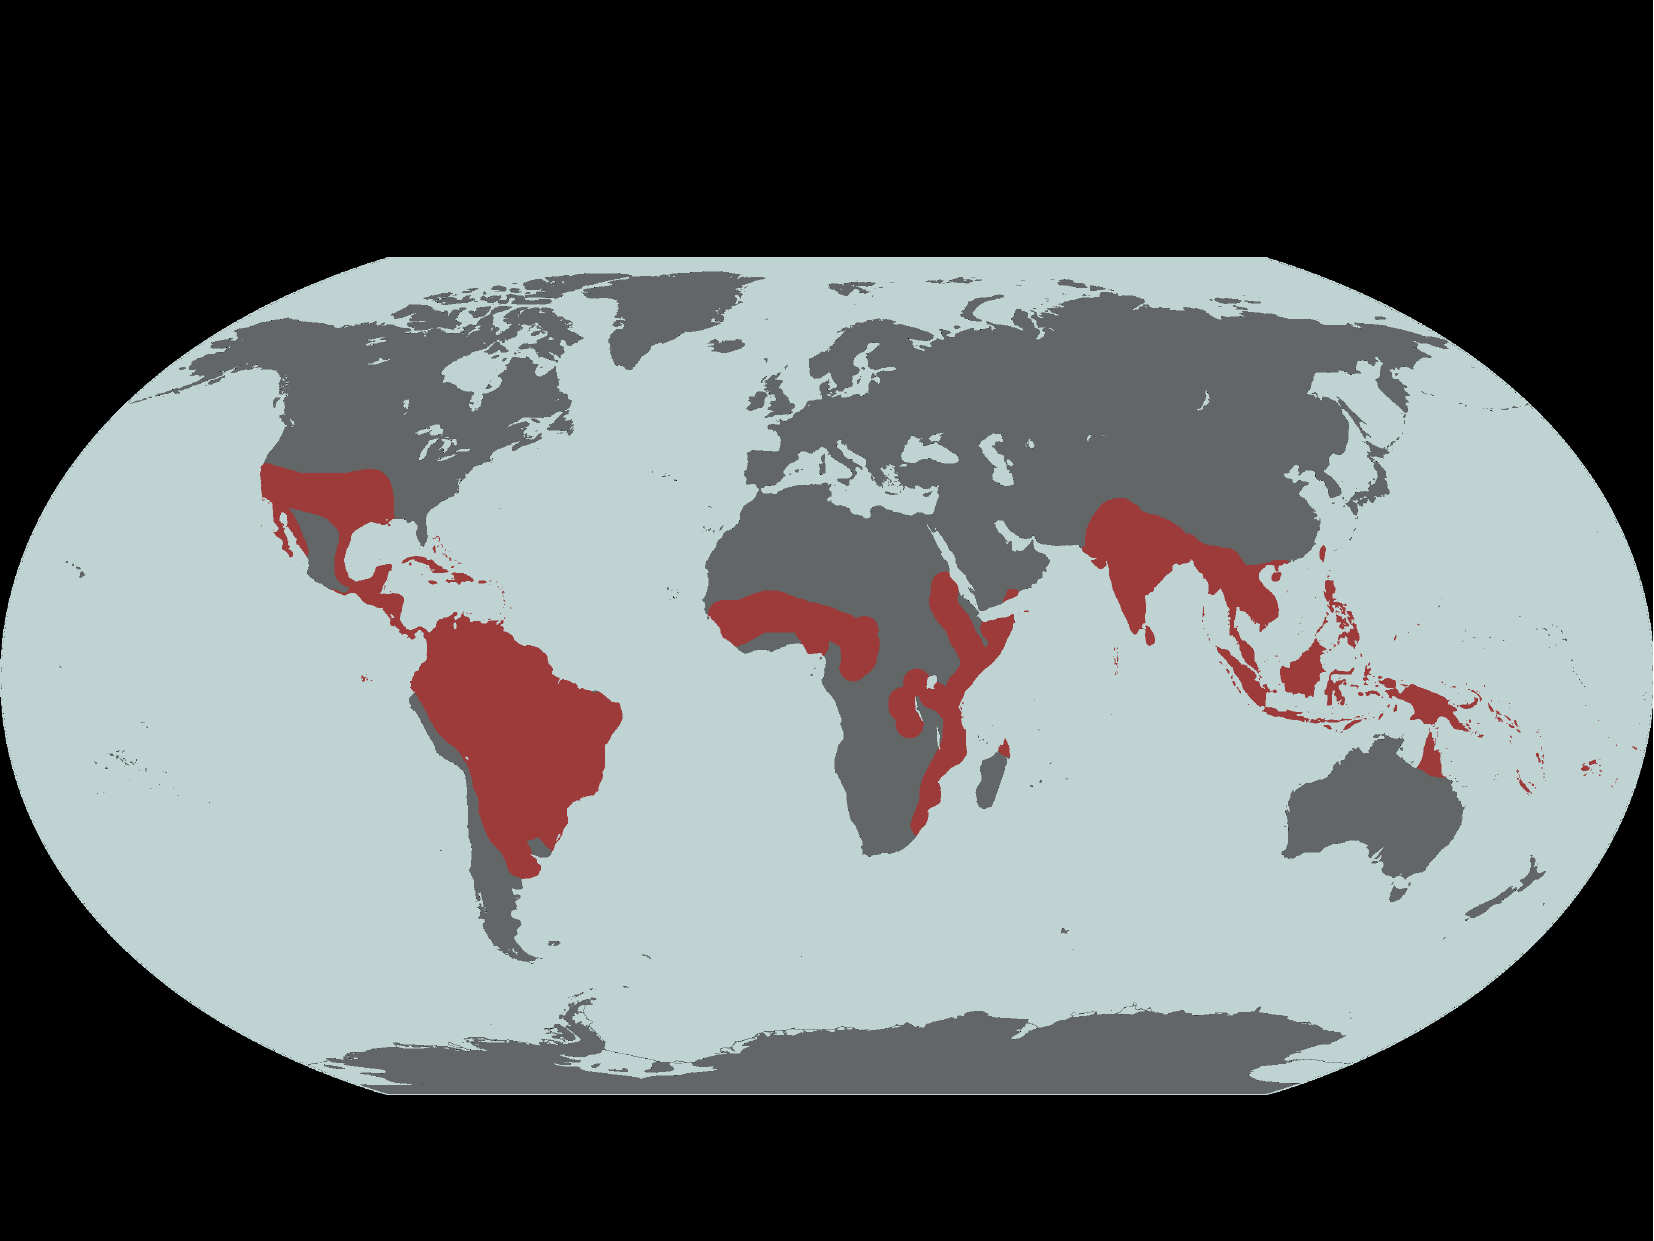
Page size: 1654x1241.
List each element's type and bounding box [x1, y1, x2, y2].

picture [0, 257, 1653, 1096]
